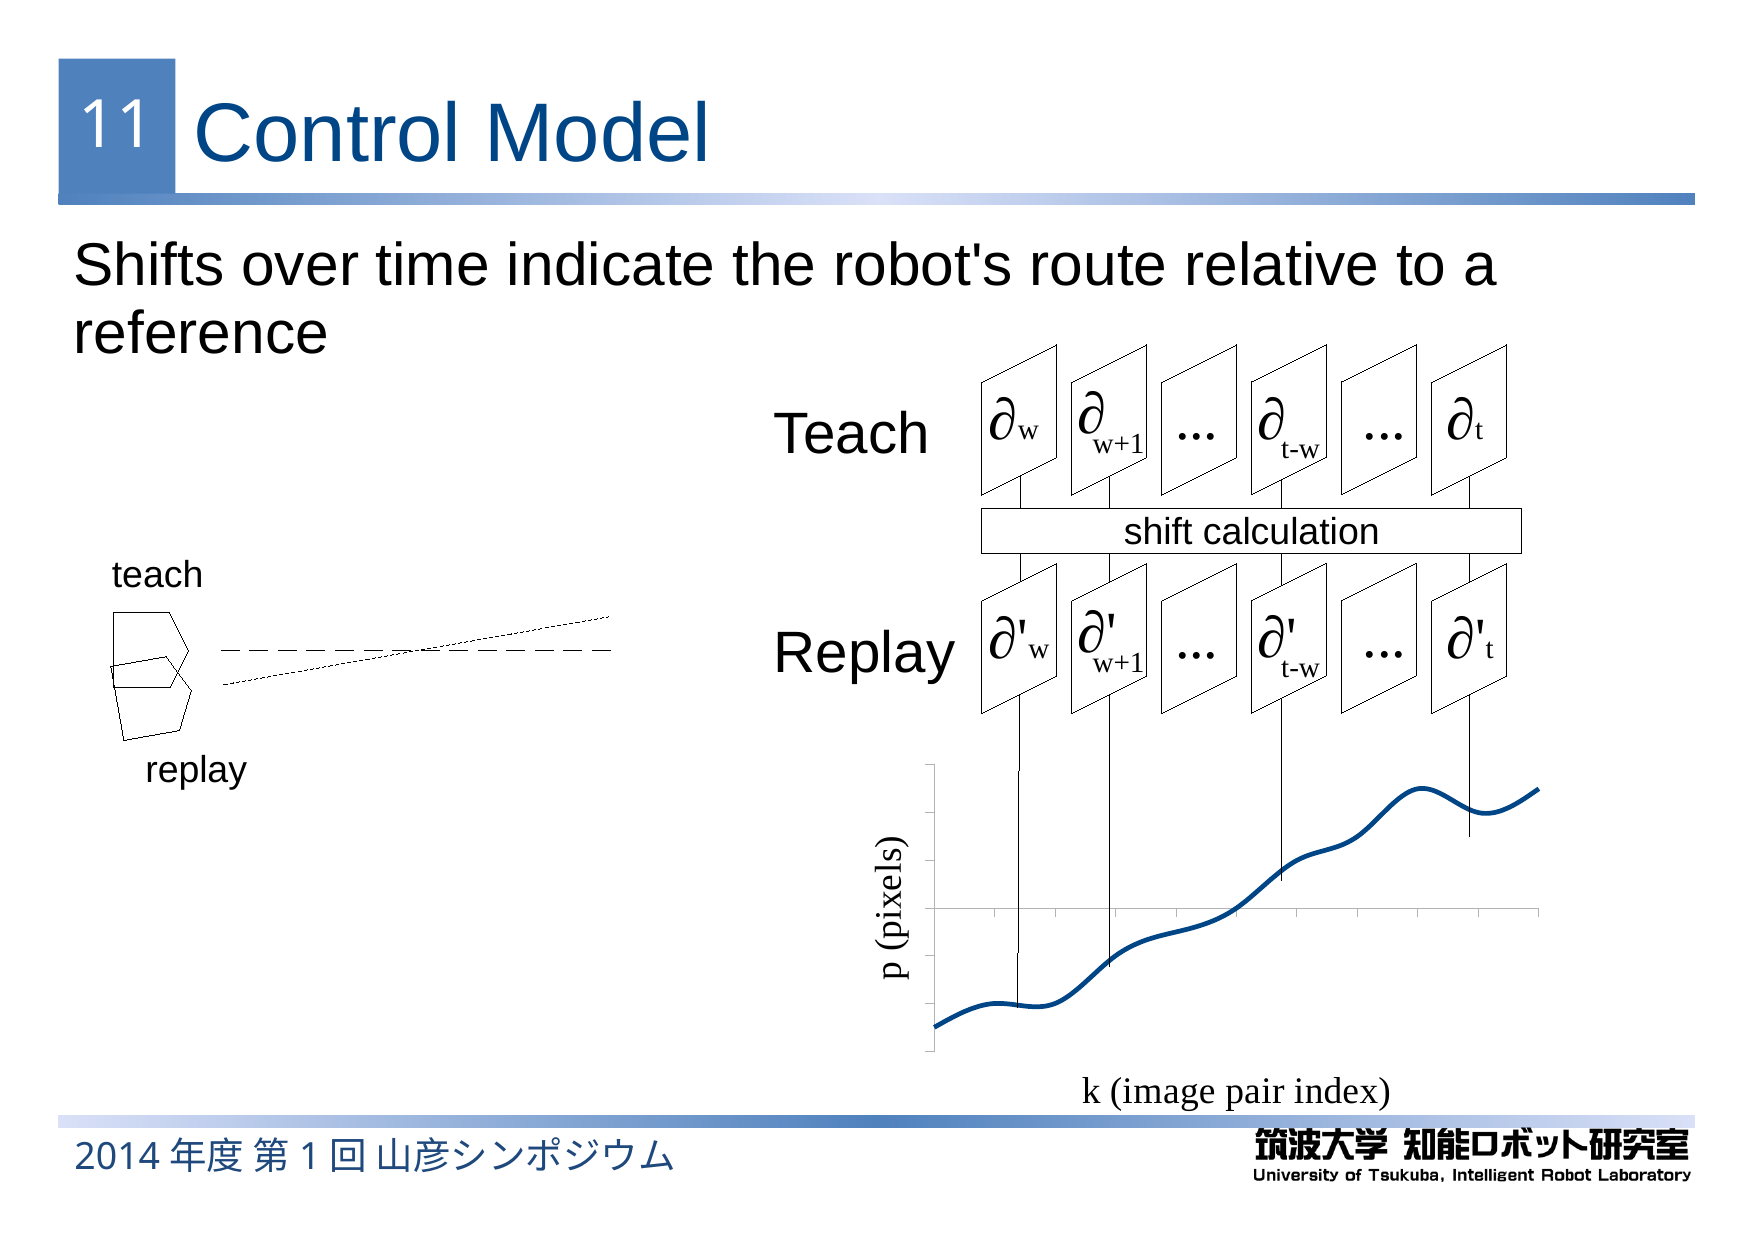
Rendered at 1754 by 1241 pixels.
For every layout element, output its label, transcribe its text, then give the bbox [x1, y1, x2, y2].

text_box ... [1347, 379, 1421, 460]
text_box [981, 460, 1052, 496]
text_box ... [1160, 598, 1234, 679]
text_box w+1 [1077, 638, 1160, 687]
text_box [1431, 679, 1501, 714]
text_box Teach [759, 393, 945, 474]
text_box [1089, 563, 1147, 592]
title Control Model [193, 61, 1651, 205]
text_box ∂ [1062, 374, 1165, 454]
text_box [986, 344, 1057, 459]
text_box Replay [759, 612, 971, 693]
text_box [1071, 454, 1126, 496]
text_box [981, 679, 1051, 714]
text_box ∂' [1062, 592, 1165, 673]
text_box [1251, 460, 1293, 495]
text_box shift calculation [981, 508, 1522, 554]
text_box [987, 563, 1057, 598]
text_box [1256, 563, 1327, 598]
text_box ... [1347, 598, 1421, 678]
text_box ∂'w [974, 598, 1065, 679]
text_box ∂'t [1431, 598, 1521, 679]
text_box [1436, 344, 1507, 380]
text_box t-w [1266, 425, 1336, 474]
text_box [1161, 679, 1231, 714]
text_box [1257, 344, 1327, 379]
text_box replay [130, 740, 263, 798]
text_box [1437, 563, 1507, 598]
text_box teach [97, 545, 219, 603]
text_box w+1 [1077, 420, 1160, 468]
text_box [1166, 344, 1237, 459]
text_box ∂w [974, 380, 1054, 460]
text_box ∂t [1431, 380, 1521, 460]
text_box [1341, 344, 1417, 495]
text_box [1167, 563, 1237, 678]
text_box ... [1160, 380, 1234, 460]
text_box ∂' [1243, 598, 1332, 678]
text_box [1431, 460, 1502, 496]
chart [830, 757, 1554, 1148]
text_box Shifts over time indicate the robot's route relative to a reference [58, 223, 1696, 375]
text_box [1161, 460, 1232, 496]
text_box t-w [1266, 644, 1336, 692]
text_box [1341, 563, 1417, 714]
text_box ∂ [1243, 379, 1332, 460]
text_box [1071, 673, 1125, 714]
picture [1252, 1127, 1691, 1182]
text_box [1251, 678, 1294, 714]
text_box [1088, 344, 1147, 374]
